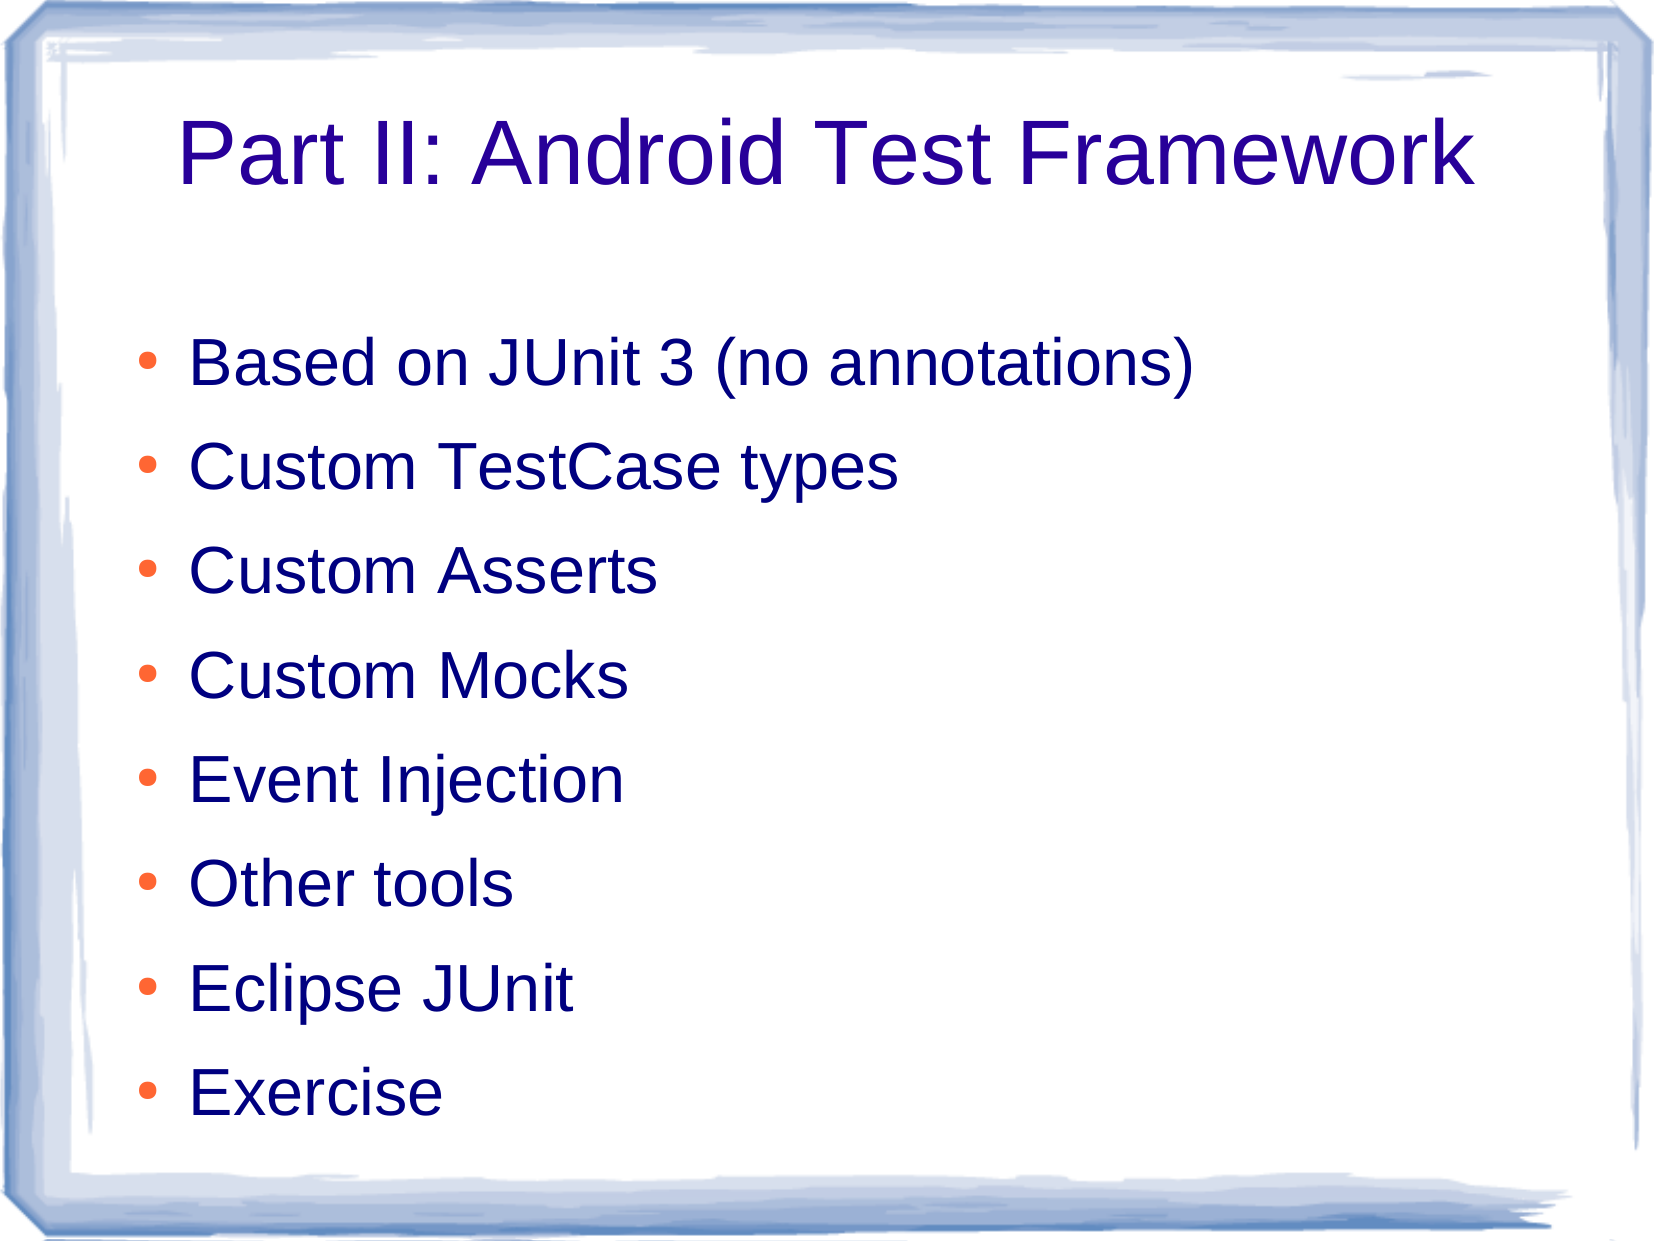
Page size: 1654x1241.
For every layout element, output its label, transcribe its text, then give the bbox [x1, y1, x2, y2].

picture [0, 0, 1654, 1241]
title Part II: Android Test Framework [82, 56, 1571, 250]
list Based on JUnit 3 (no annotations) Custom TestCase types Custom Asserts Custom Mocks Event Injection Other tools Eclipse JUnit Exercise [118, 324, 1571, 1241]
